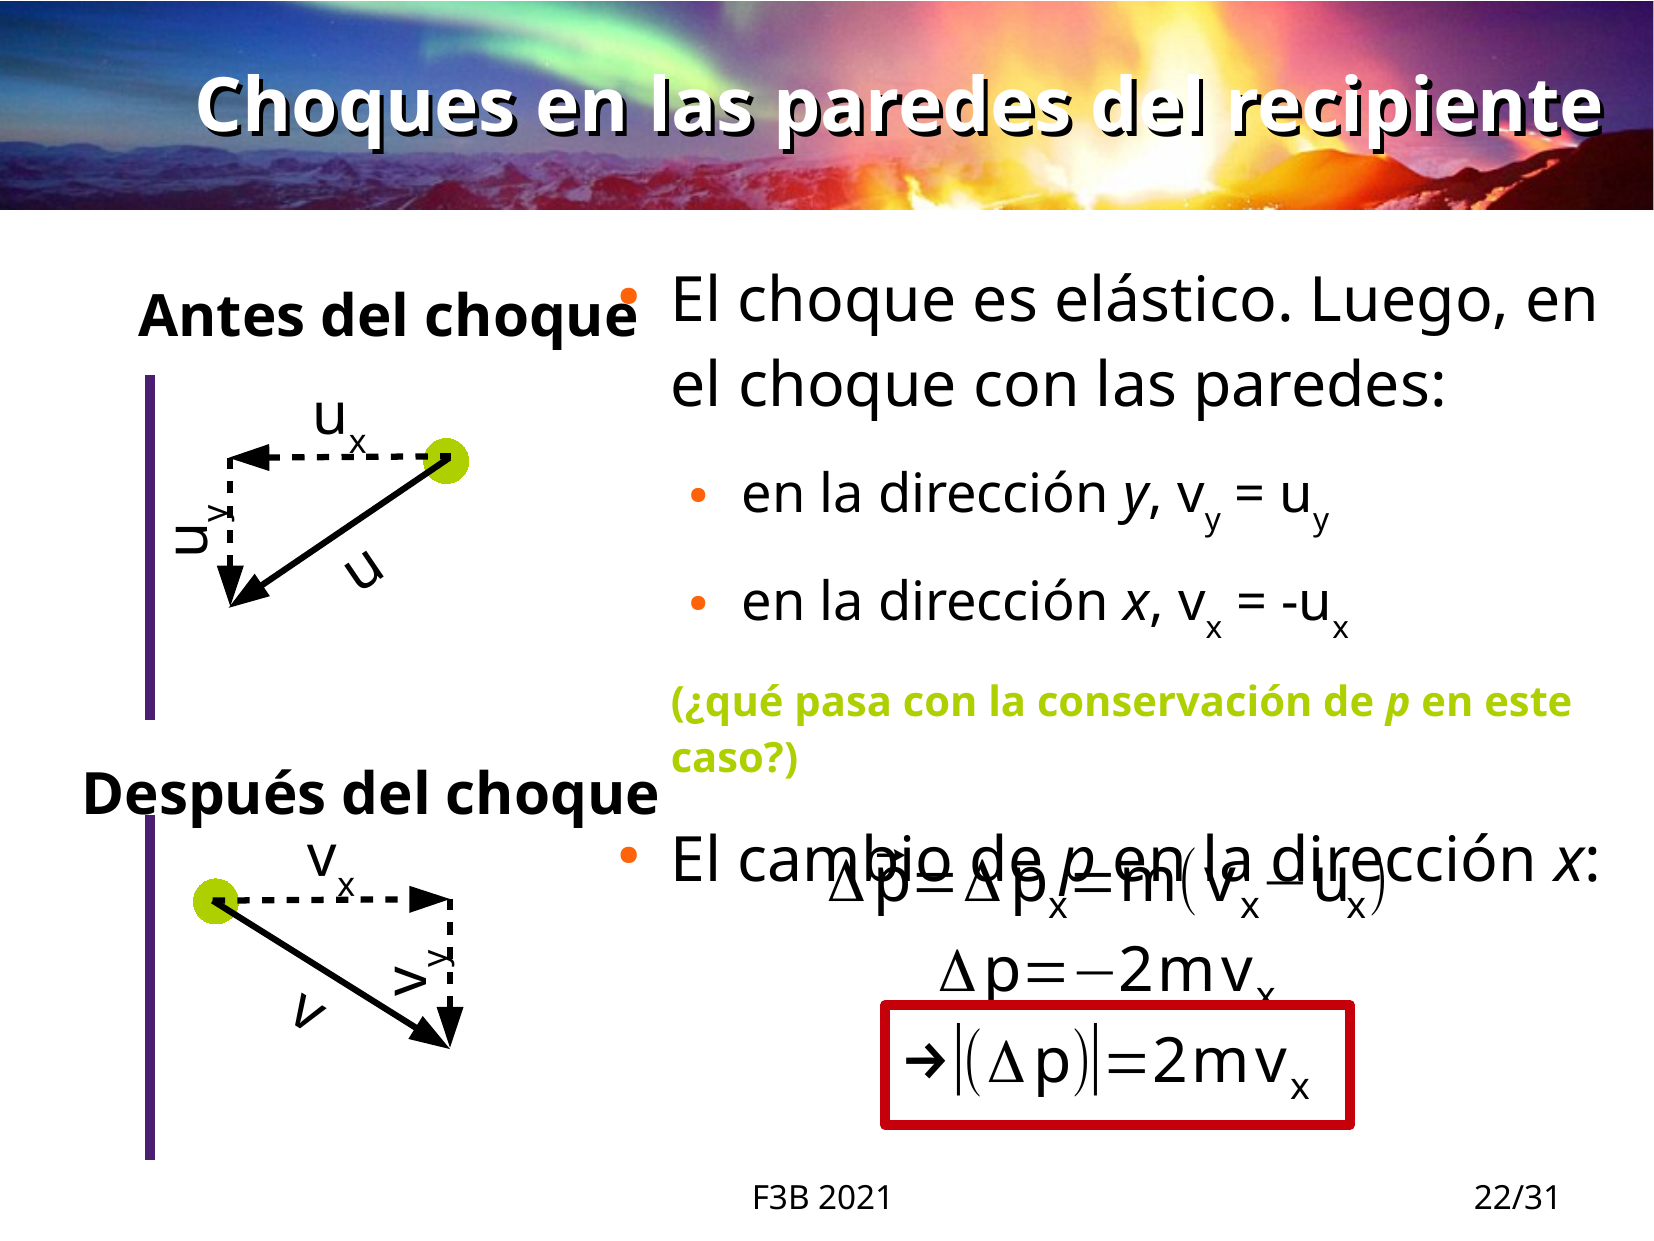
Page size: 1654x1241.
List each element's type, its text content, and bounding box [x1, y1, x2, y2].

list El choque es elástico. Luego, en el choque con las paredes: en la dirección y, vy = uy en la dirección x, vx = -ux (¿qué pasa con la conservación de p en este caso?) El cambio de p en la dirección x: [600, 255, 1606, 1156]
picture [0, 1, 1654, 210]
chart [819, 840, 1396, 1109]
title Choques en las paredes del recipiente [45, 15, 1606, 191]
text_box [193, 878, 239, 924]
chart [890, 1010, 1345, 1109]
text_box Después del choque [66, 744, 758, 831]
text_box [423, 438, 469, 484]
text_box Antes del choque [123, 267, 723, 354]
